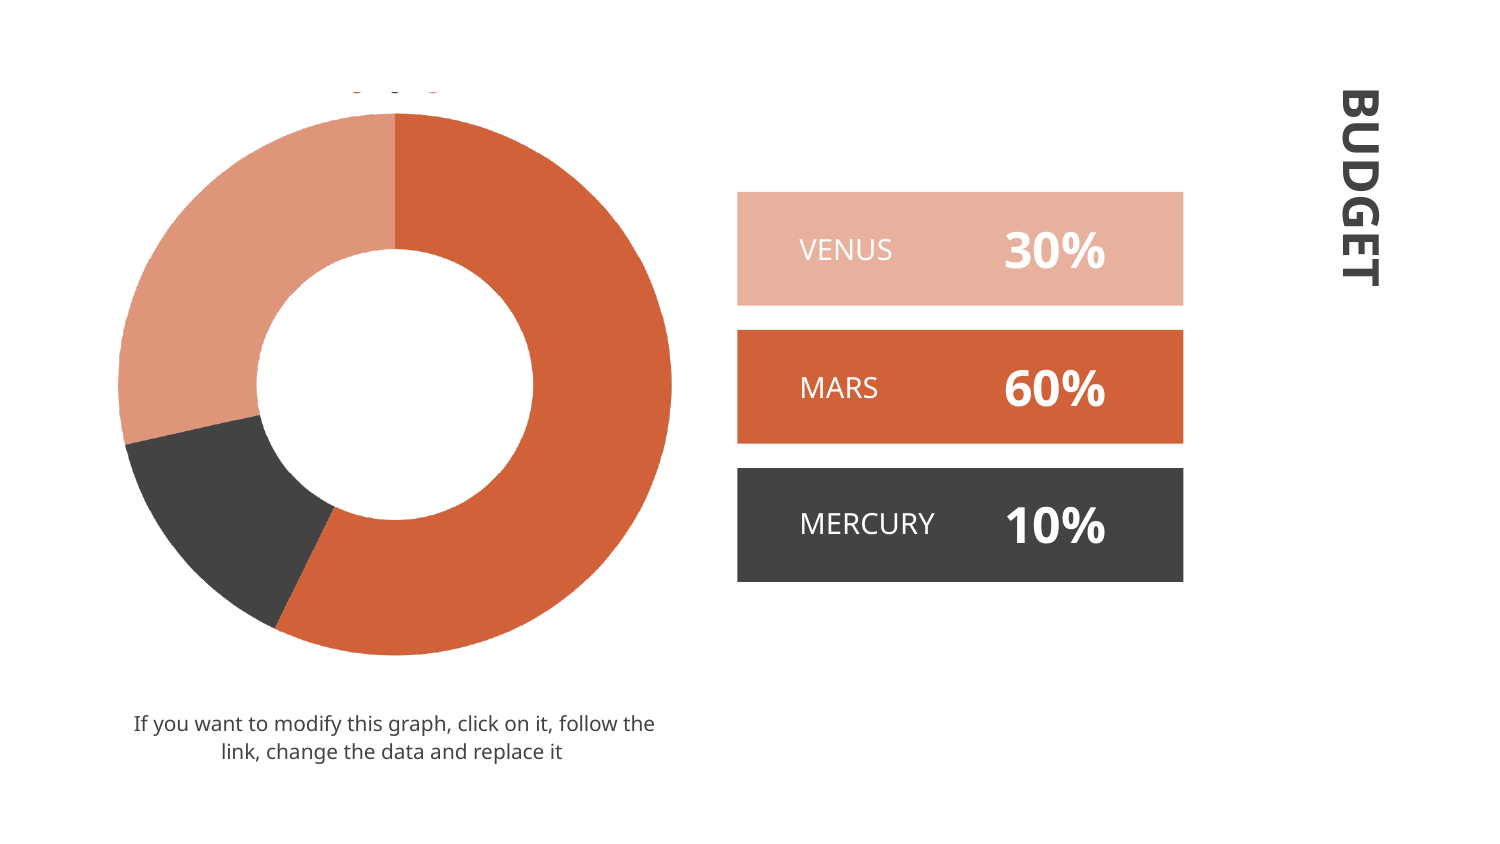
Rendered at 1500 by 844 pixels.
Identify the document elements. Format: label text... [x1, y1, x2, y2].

title BUDGET [1328, 71, 1409, 643]
title 60% [943, 346, 1167, 427]
title MERCURY [784, 483, 943, 564]
picture [80, 92, 709, 687]
text_box [737, 191, 1184, 306]
title 30% [943, 208, 1167, 289]
title MARS [784, 346, 943, 427]
title VENUS [784, 208, 943, 289]
subtitle If you want to modify this graph, click on it, follow the link, change the data and replace it [114, 691, 676, 753]
text_box [737, 329, 1184, 444]
title 10% [943, 483, 1167, 564]
text_box [737, 468, 1184, 582]
